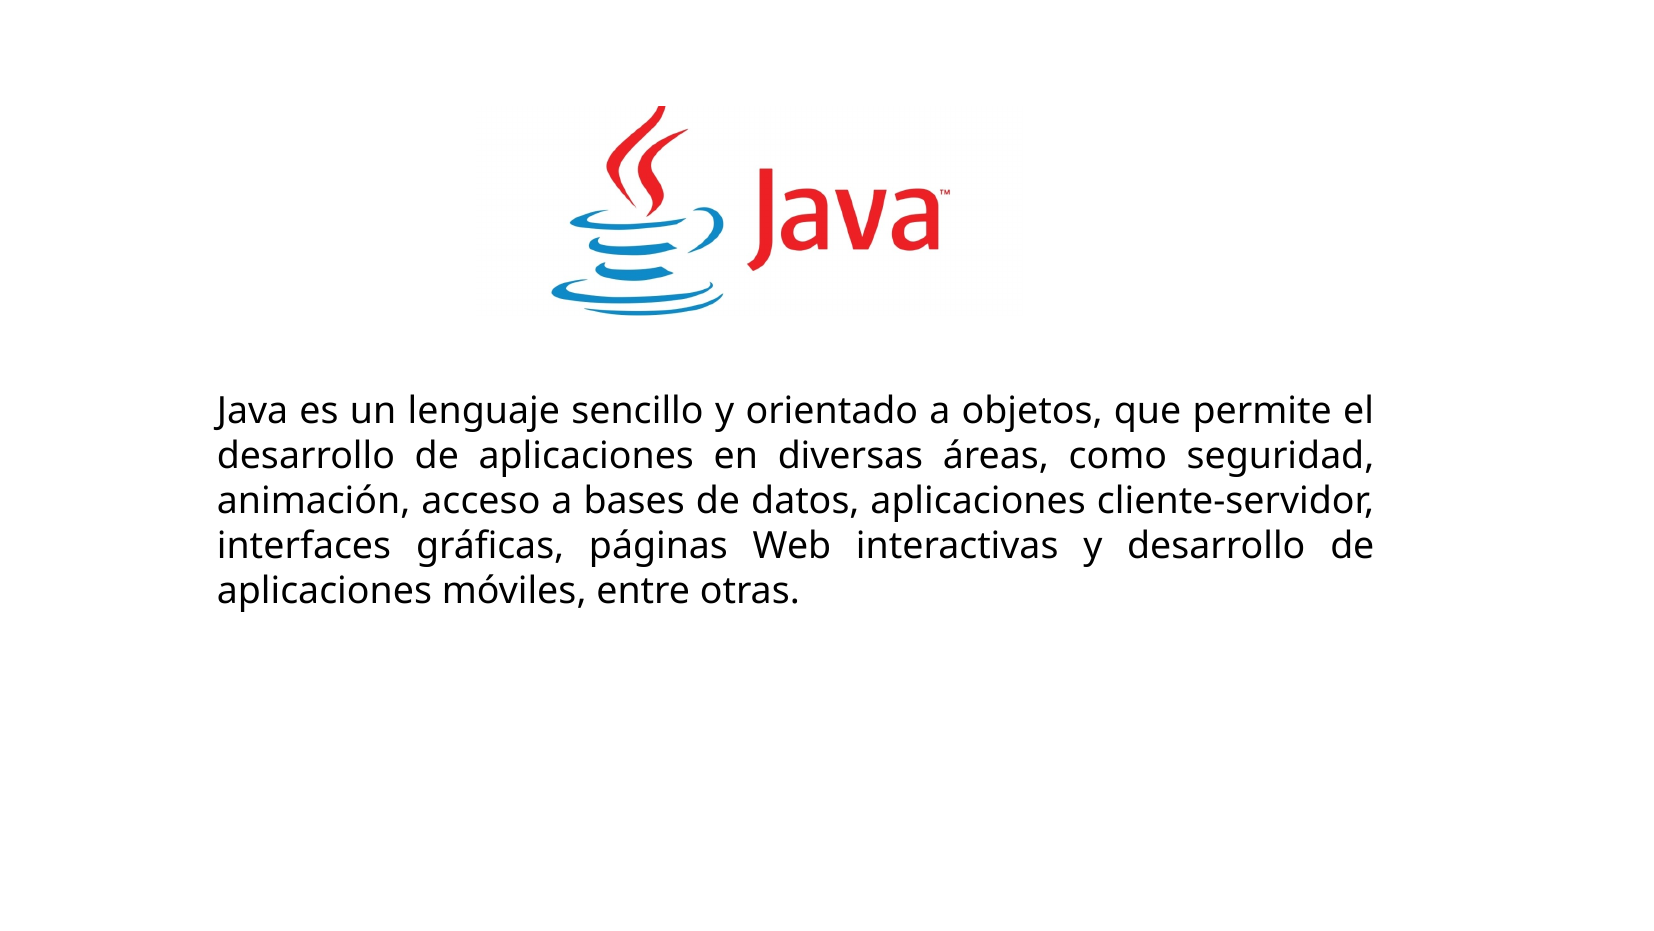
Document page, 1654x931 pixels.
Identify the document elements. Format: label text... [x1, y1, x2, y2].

text_box Java es un lenguaje sencillo y orientado a objetos, que permite el desarrollo de aplicaciones en diversas áreas, como seguridad, animación, acceso a bases de datos, aplicaciones cliente-servidor, interfaces gráficas, páginas Web interactivas y desarrollo de aplicaciones móviles, entre otras. [201, 378, 1452, 619]
picture [476, 106, 1023, 316]
